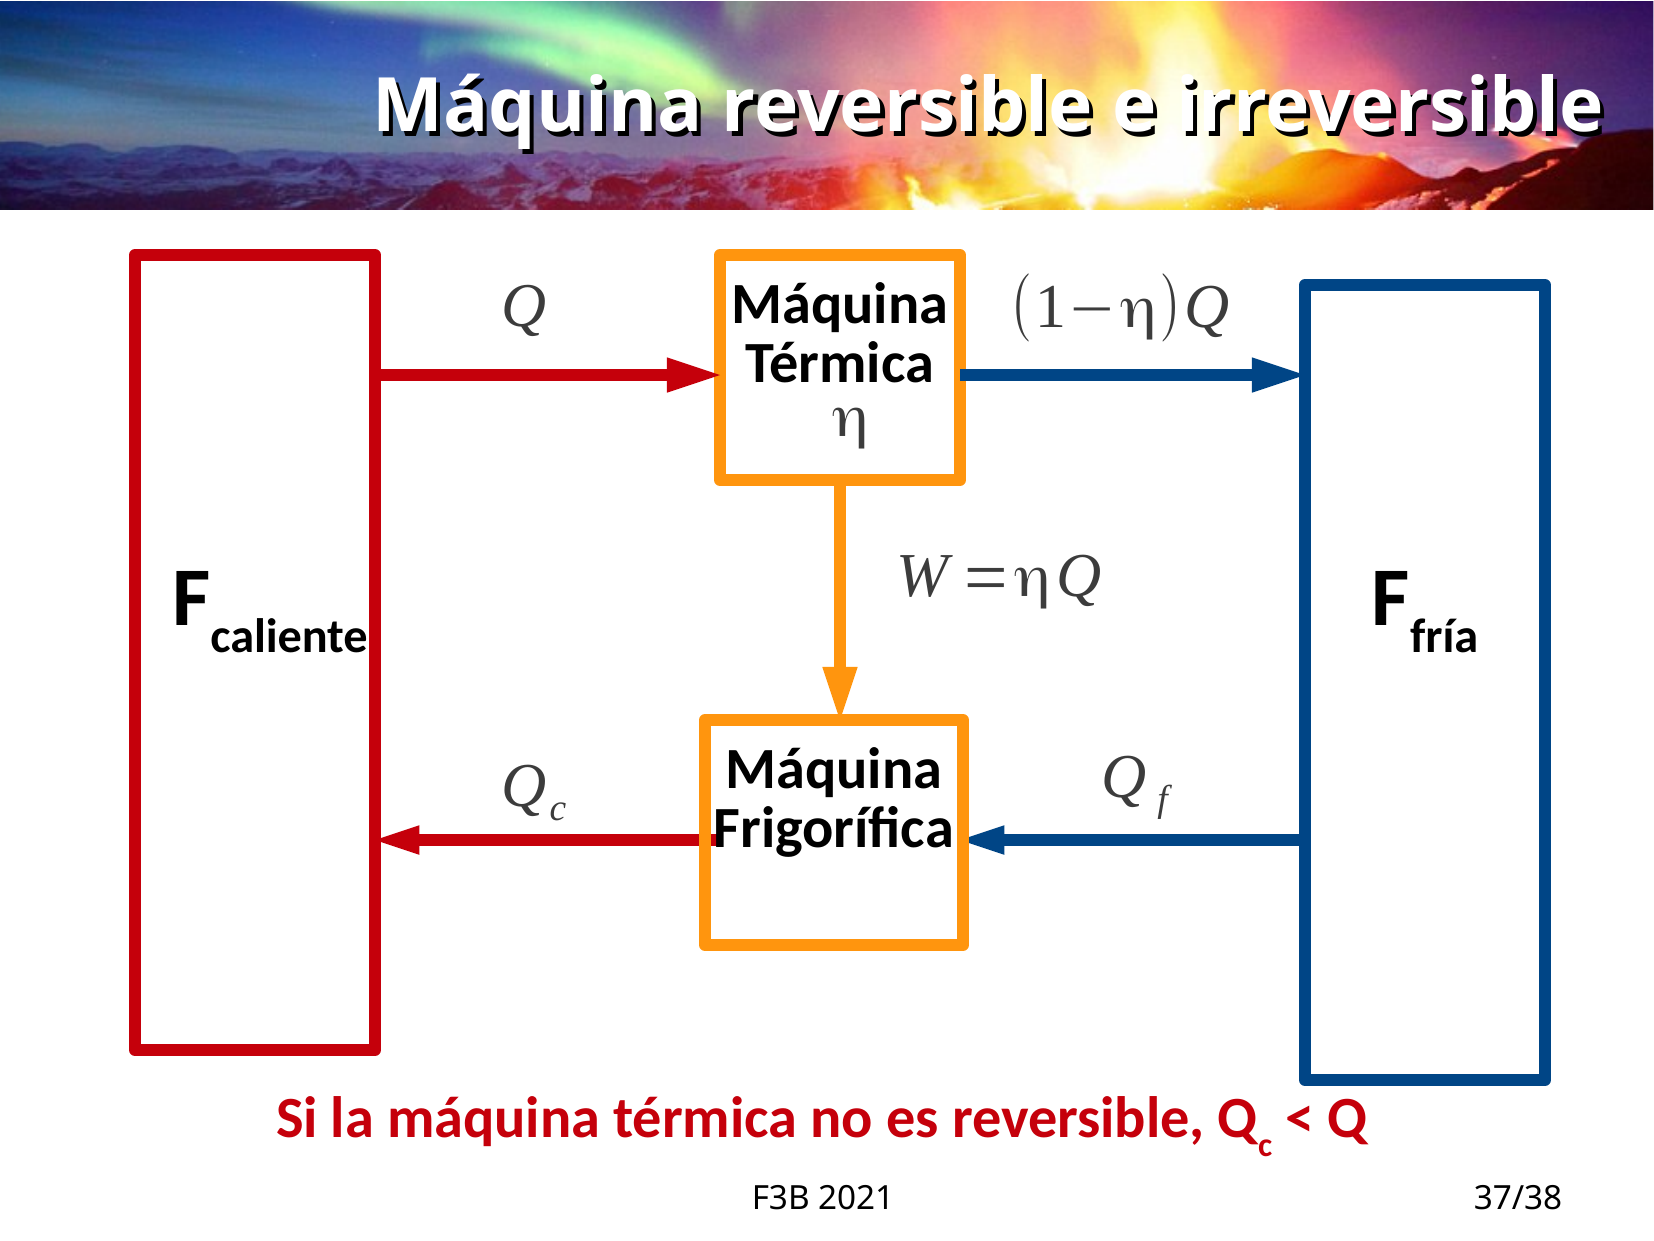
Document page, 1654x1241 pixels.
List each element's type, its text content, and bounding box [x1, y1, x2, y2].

chart [890, 540, 1111, 612]
chart [1095, 741, 1184, 820]
chart [495, 270, 555, 339]
chart [825, 405, 878, 452]
picture [0, 1, 1654, 210]
text_box Máquina Térmica [720, 255, 961, 481]
chart [1005, 270, 1239, 345]
text_box Máquina Frigorífica [705, 720, 964, 946]
text_box Fcaliente [150, 555, 391, 691]
text_box Si la máquina térmica no es reversible, Qc < Q [233, 1093, 1411, 1201]
text_box Ffría [1305, 555, 1546, 691]
chart [495, 750, 574, 829]
title Máquina reversible e irreversible [45, 15, 1606, 191]
